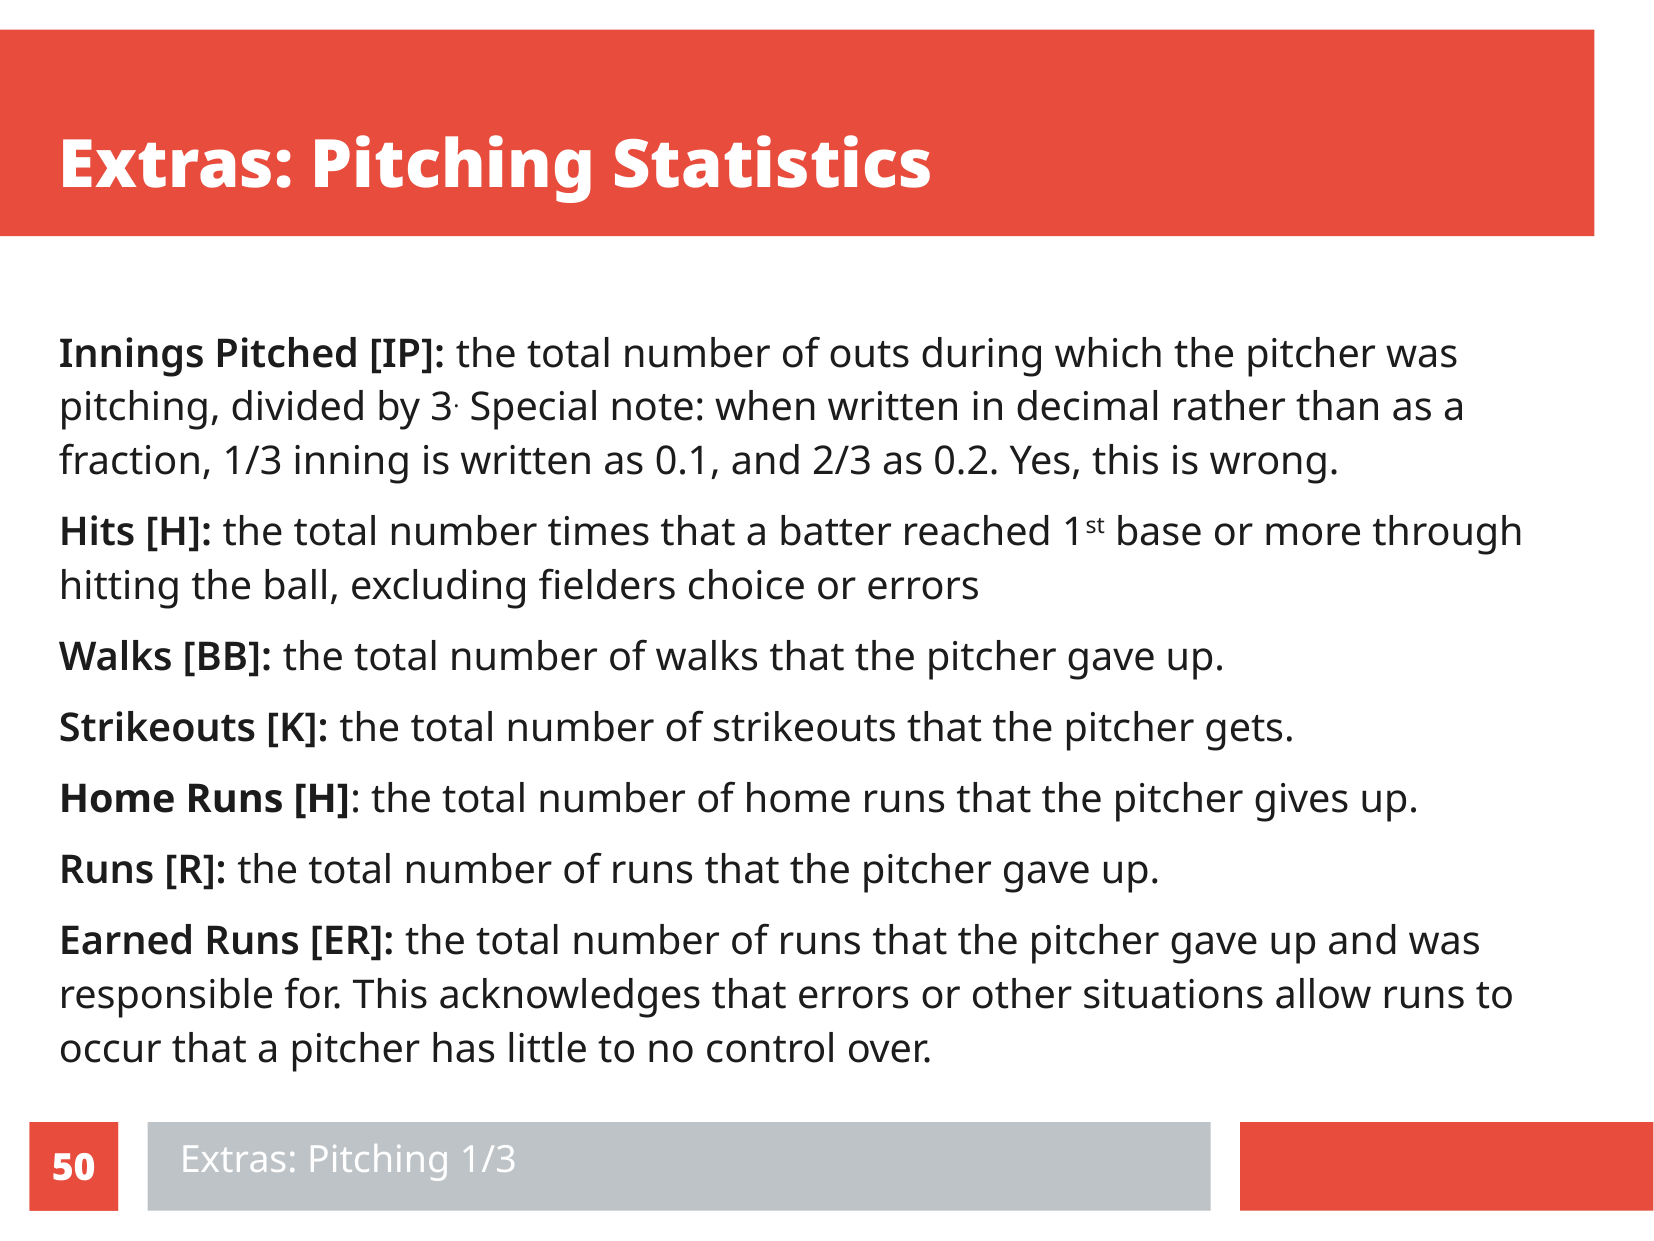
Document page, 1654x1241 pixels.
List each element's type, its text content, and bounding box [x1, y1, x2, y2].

text_box Extras: Pitching 1/3 [165, 1125, 736, 1184]
title Extras: Pitching Statistics [59, 59, 1595, 207]
list Innings Pitched [IP]: the total number of outs during which the pitcher was pitching, divided by 3. Special note: when written in decimal rather than as a fraction, 1/3 inning is written as 0.1, and 2/3 as 0.2. Yes, this is wrong. Hits [H]: the total number times that a batter reached 1st base or more through hitting the ball, excluding fielders choice or errors Walks [BB]: the total number of walks that the pitcher gave up. Strikeouts [K]: the total number of strikeouts that the pitcher gets. Home Runs [H]: the total number of home runs that the pitcher gives up. Runs [R]: the total number of runs that the pitcher gave up. Earned Runs [ER]: the total number of runs that the pitcher gave up and was responsible for. This acknowledges that errors or other situations allow runs to occur that a pitcher has little to no control over. [59, 324, 1565, 1093]
